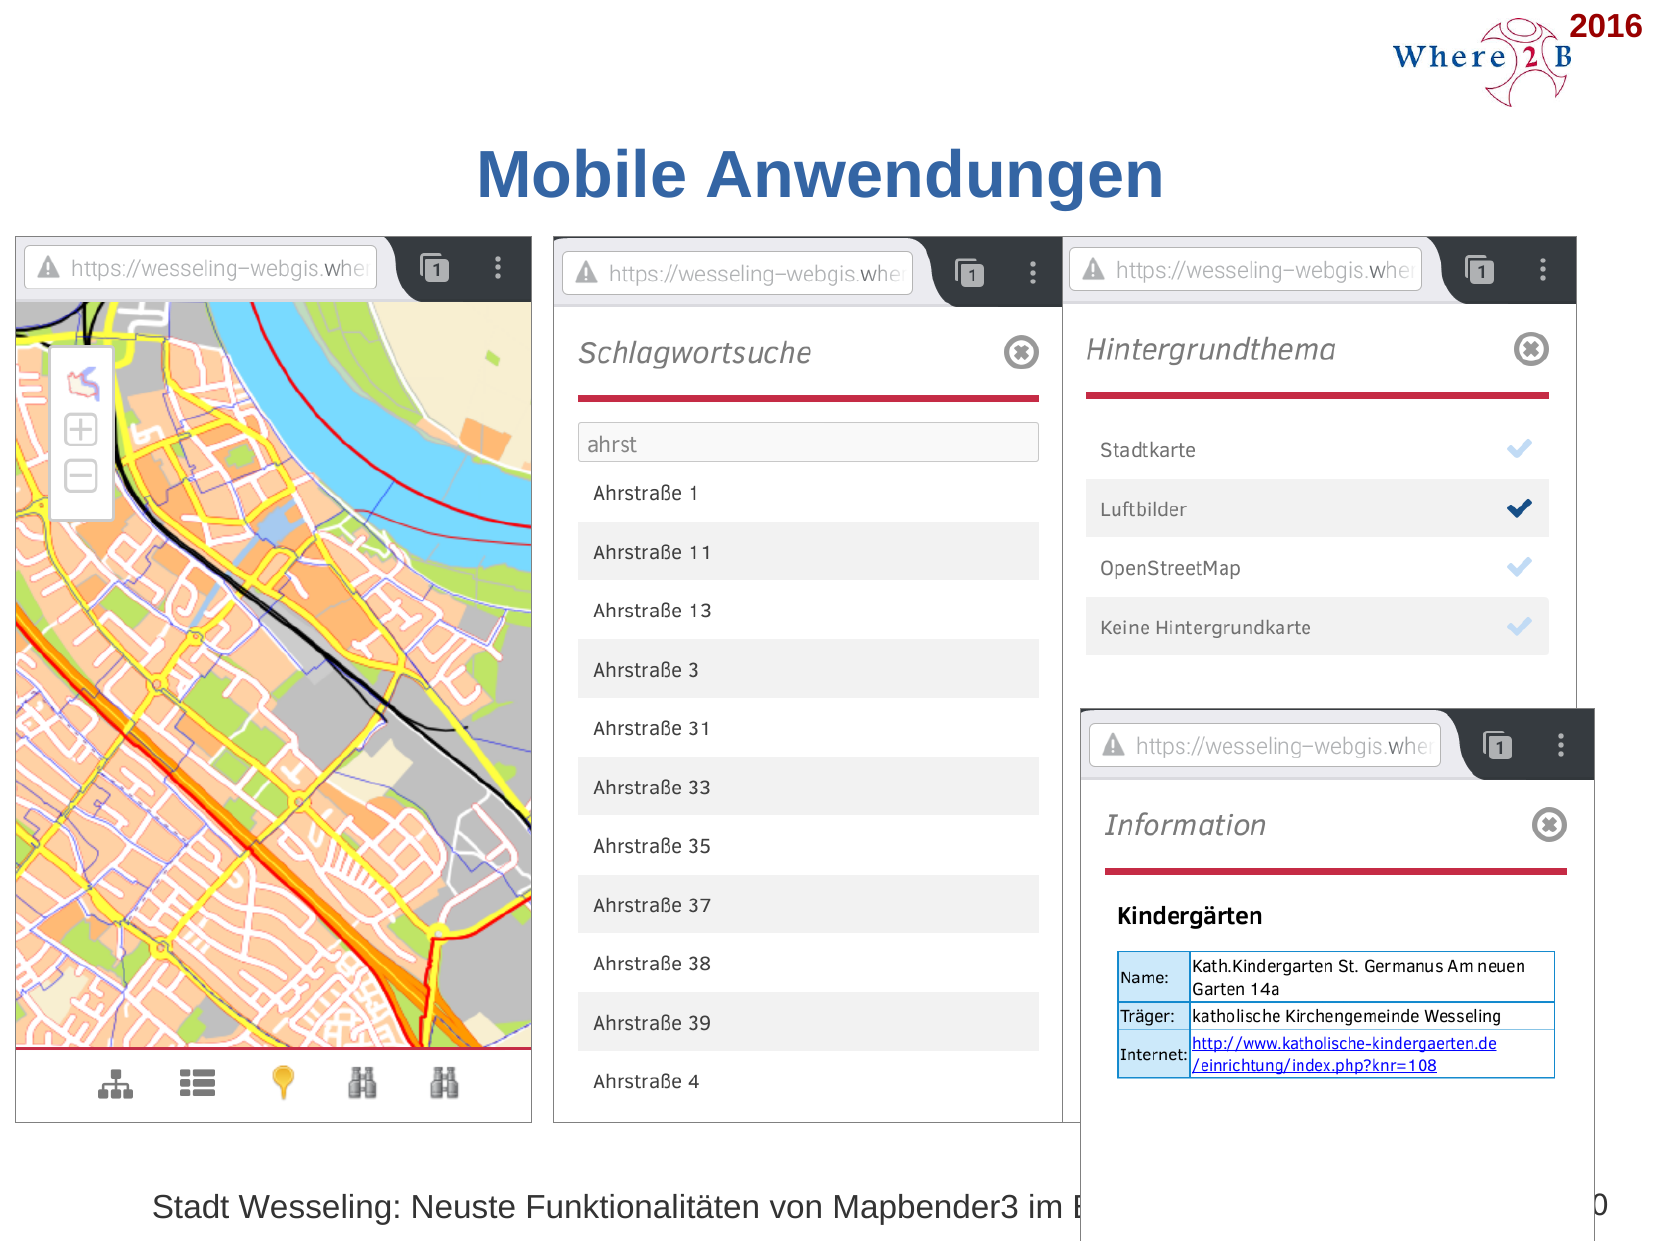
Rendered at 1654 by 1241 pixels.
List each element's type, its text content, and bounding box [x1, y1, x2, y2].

picture [15, 236, 532, 1123]
title Mobile Anwendungen [76, 100, 1565, 249]
picture [1393, 18, 1571, 107]
picture [553, 236, 1595, 1241]
